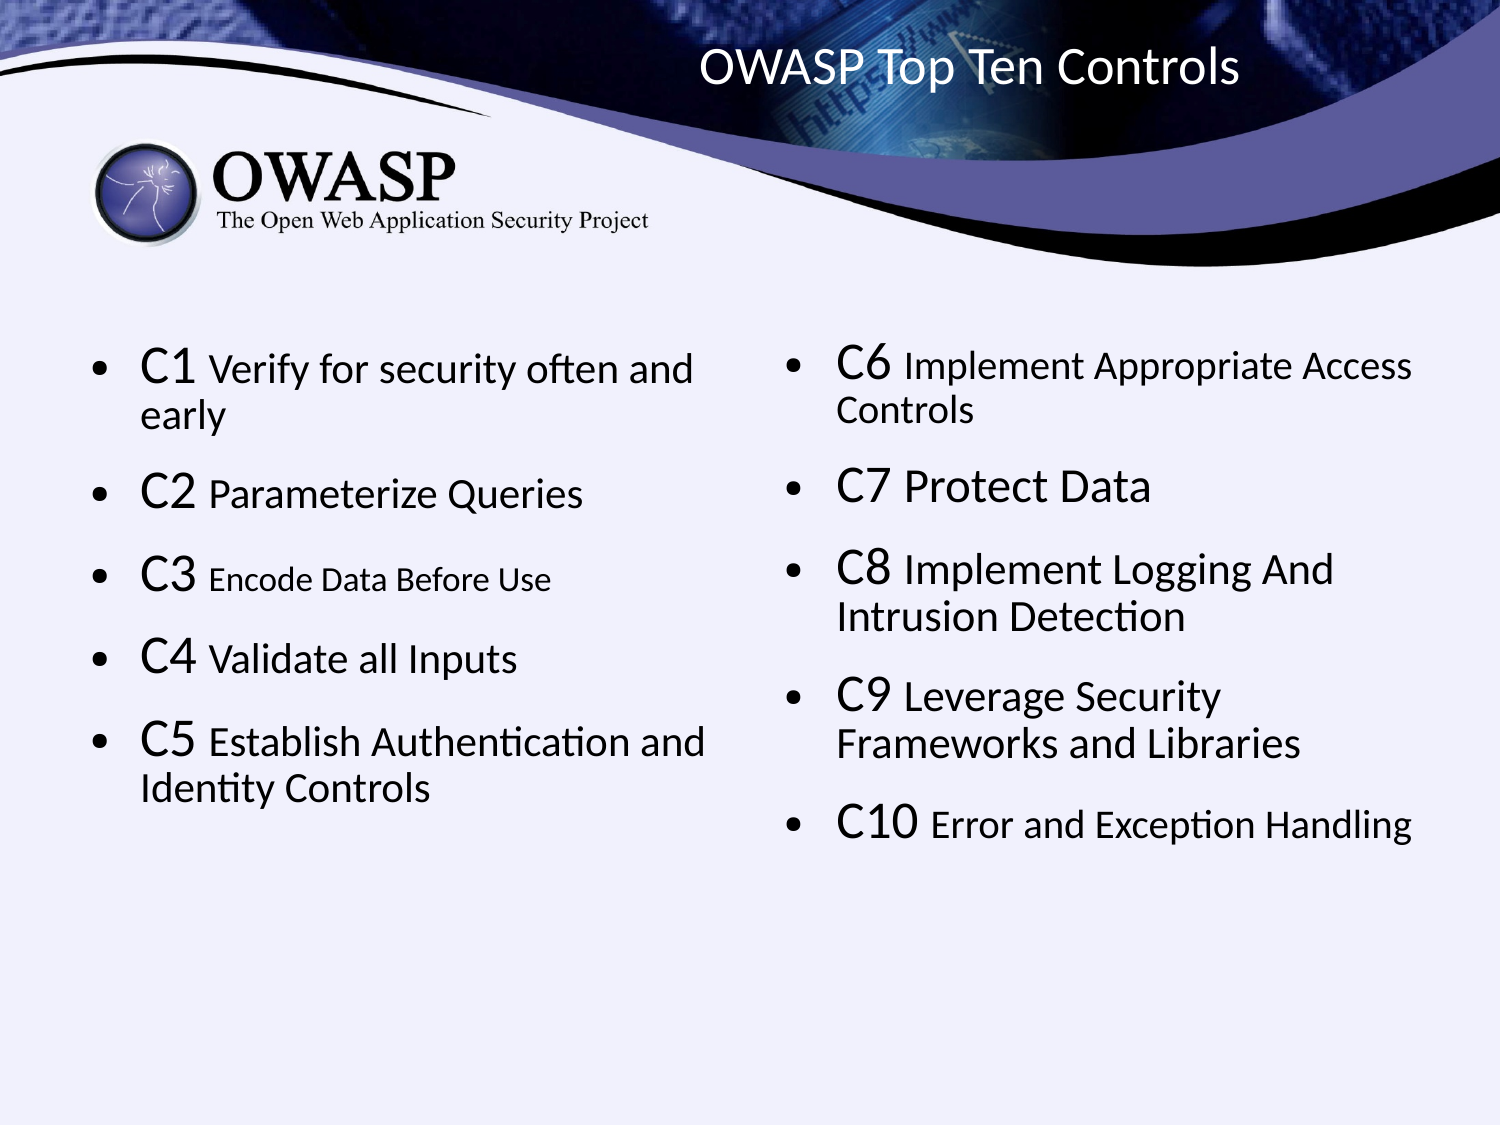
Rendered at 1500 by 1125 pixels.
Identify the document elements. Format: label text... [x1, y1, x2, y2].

list C6 Implement Appropriate Access Controls C7 Protect Data C8 Implement Logging And Intrusion Detection C9 Leverage Security Frameworks and Libraries C10 Error and Exception Handling [766, 339, 1426, 863]
picture [0, 0, 1500, 1125]
list C1 Verify for security often and early C2 Parameterize Queries C3 Encode Data Before Use C4 Validate all Inputs C5 Establish Authentication and Identity Controls [73, 342, 733, 815]
title OWASP Top Ten Controls [699, 12, 1475, 130]
